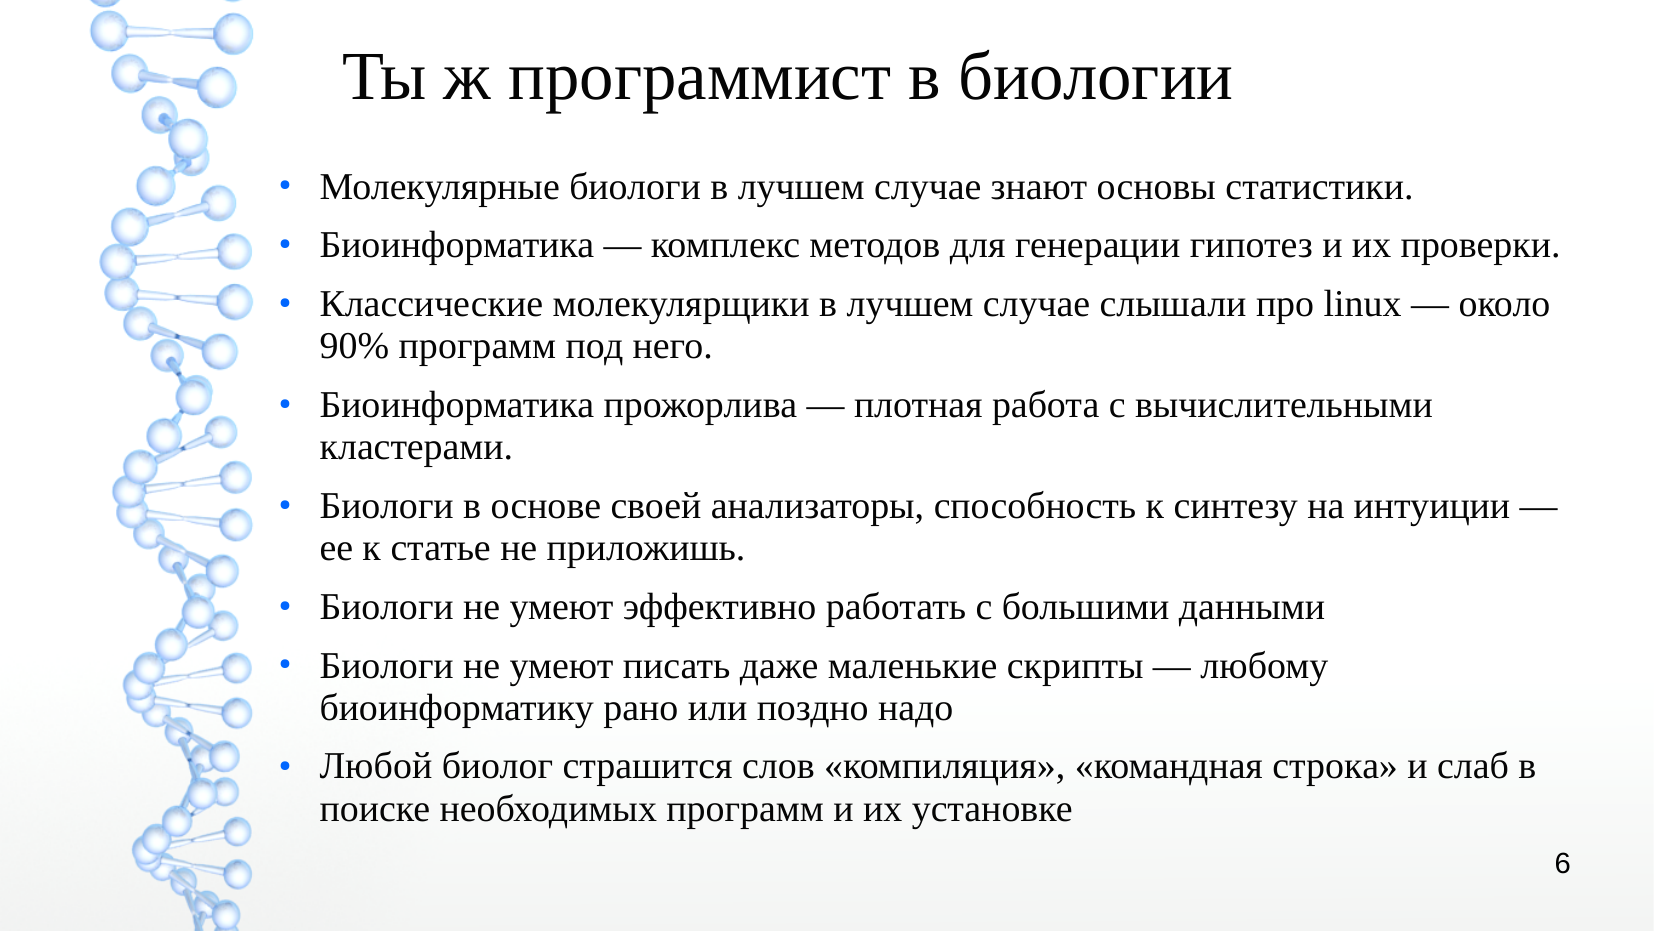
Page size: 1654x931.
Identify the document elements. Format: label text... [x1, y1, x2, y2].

title Ты ж программист в биологии [124, 0, 1453, 154]
picture [0, 0, 1654, 931]
list Молекулярные биологи в лучшем случае знают основы статистики. Биоинформатика — комплекс методов для генерации гипотез и их проверки. Классические молекулярщики в лучшем случае слышали про linux — около 90% программ под него. Биоинформатика прожорлива — плотная работа с вычислительными кластерами. Биологи в основе своей анализаторы, способность к синтезу на интуиции — ее к статье не приложишь. Биологи не умеют эффективно работать с большими данными Биологи не умеют писать даже маленькие скрипты — любому биоинформатику рано или поздно надо Любой биолог страшится слов «компиляция», «командная строка» и слаб в поиске необходимых программ и их установке [265, 165, 1571, 839]
